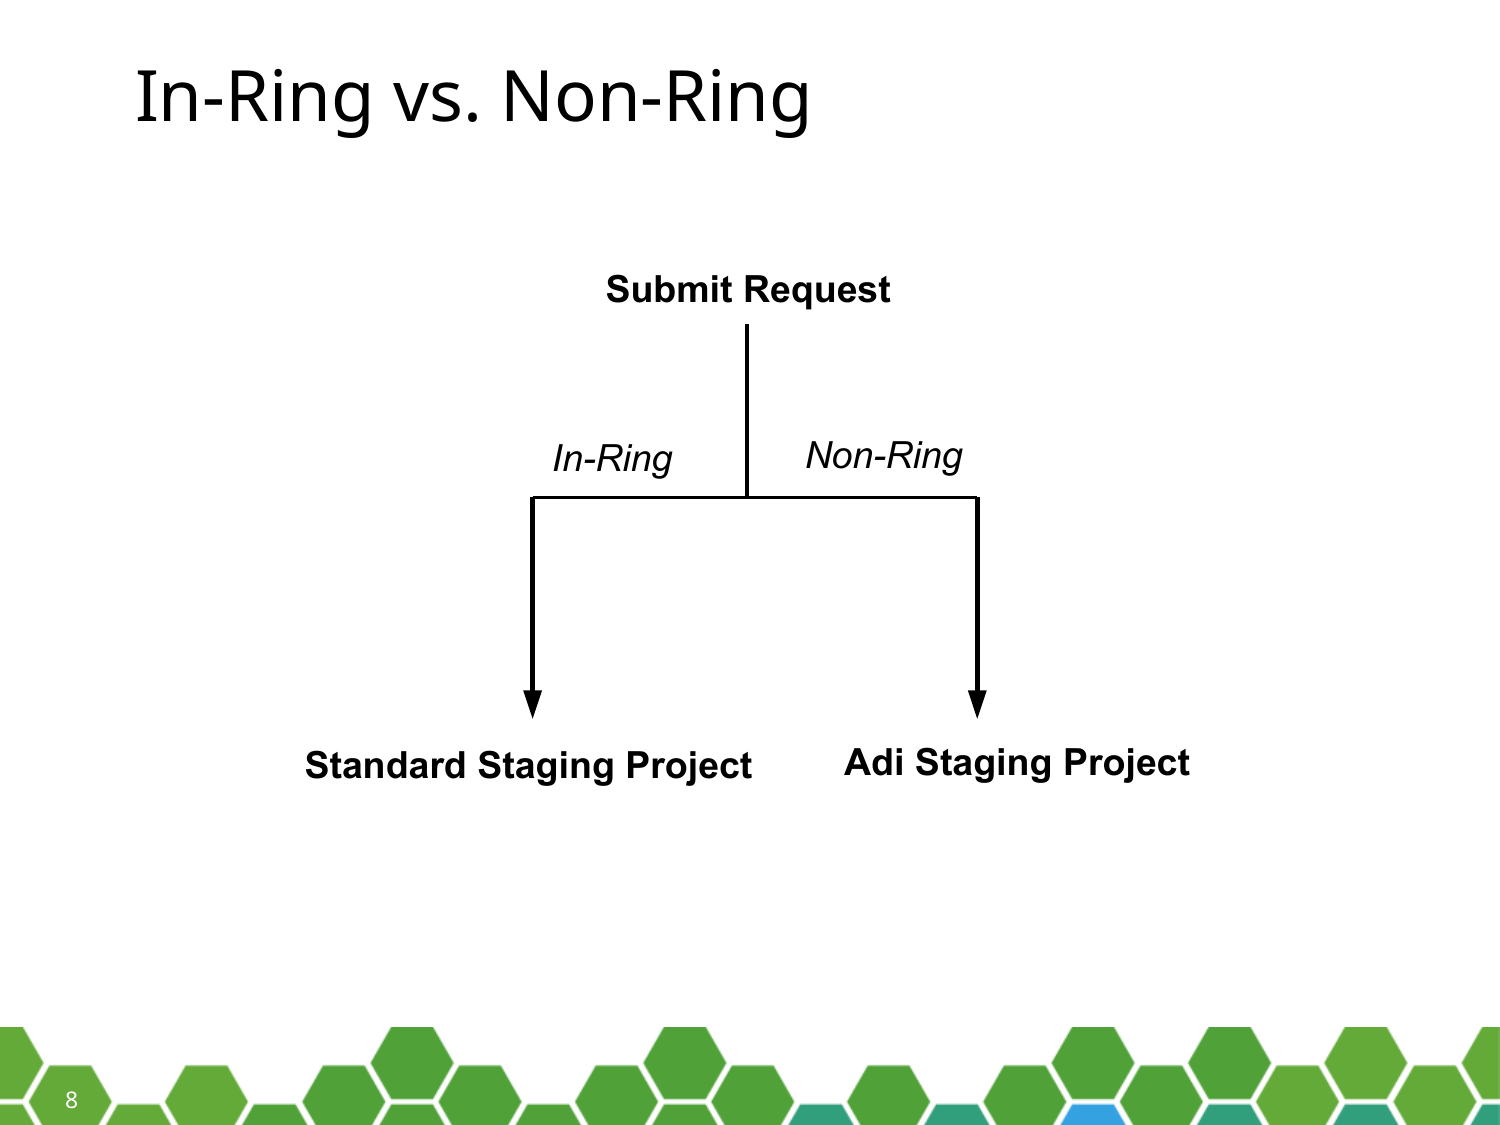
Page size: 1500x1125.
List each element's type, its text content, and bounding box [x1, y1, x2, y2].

text_box Submit Request [590, 260, 930, 328]
text_box Non-Ring [789, 427, 978, 485]
text_box Standard Staging Project [289, 737, 768, 796]
picture [0, 1027, 1500, 1125]
text_box Adi Staging Project [829, 734, 1205, 793]
title In-Ring vs. Non-Ring [135, 12, 1372, 175]
text_box In-Ring [536, 430, 687, 488]
